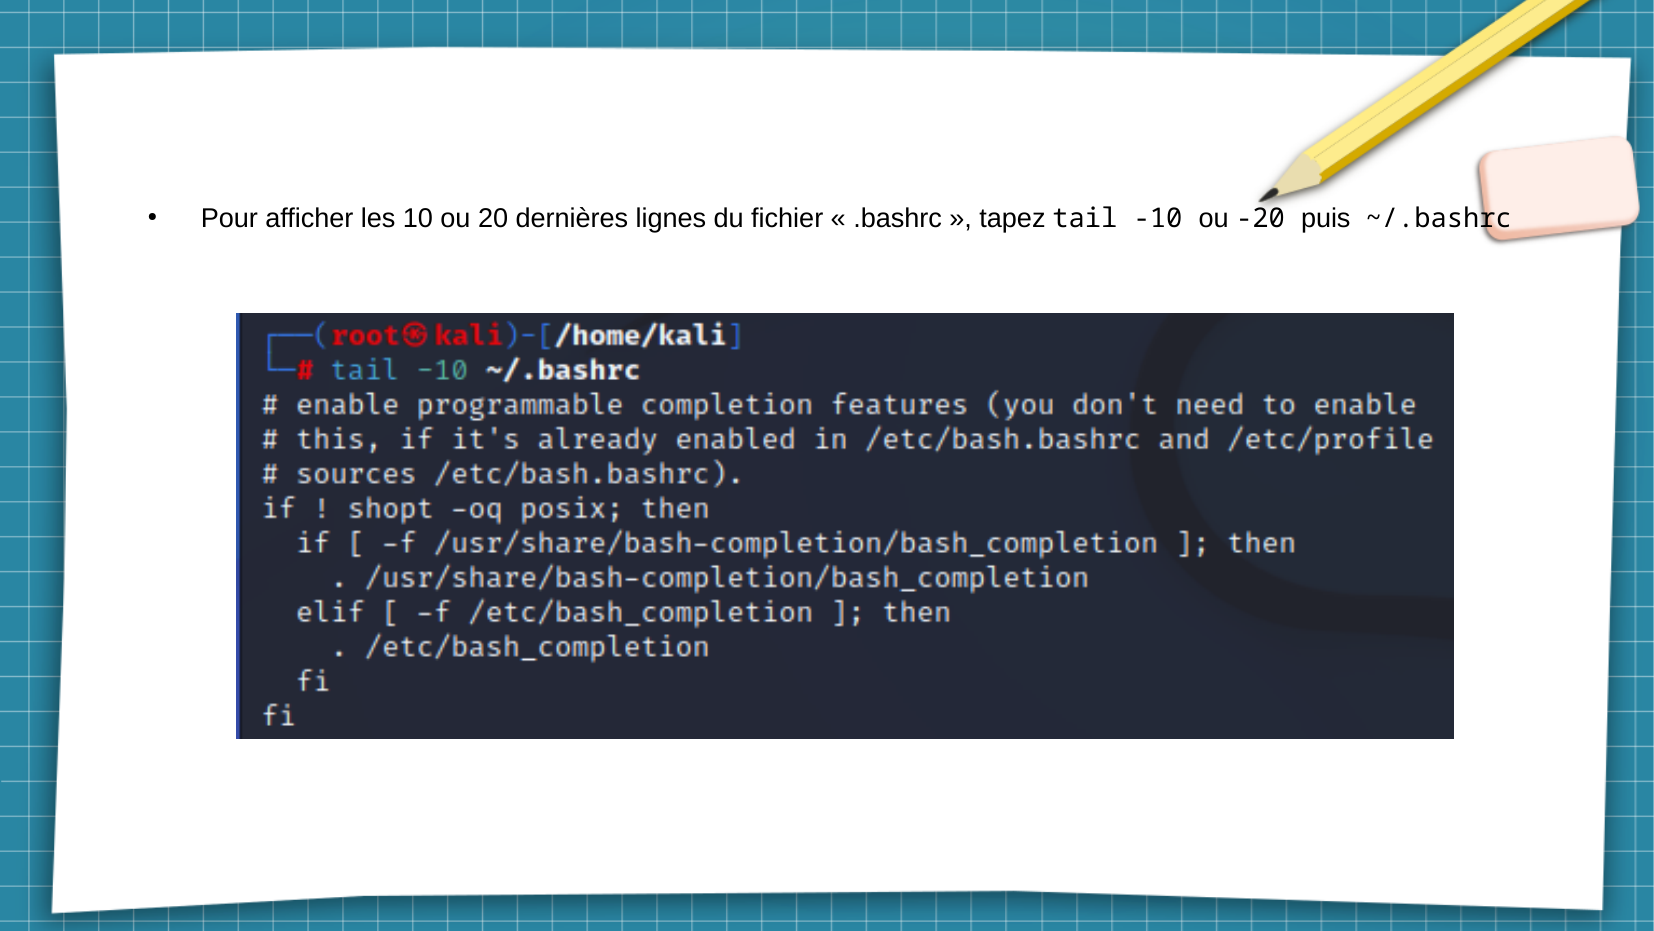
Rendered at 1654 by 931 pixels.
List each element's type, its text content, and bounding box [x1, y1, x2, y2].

picture [0, 0, 1654, 931]
title Pour afficher les 10 ou 20 dernières lignes du fichier « .bashrc », tapez tail -10 ou -20 puis ~/.bashrc [76, 139, 1565, 296]
